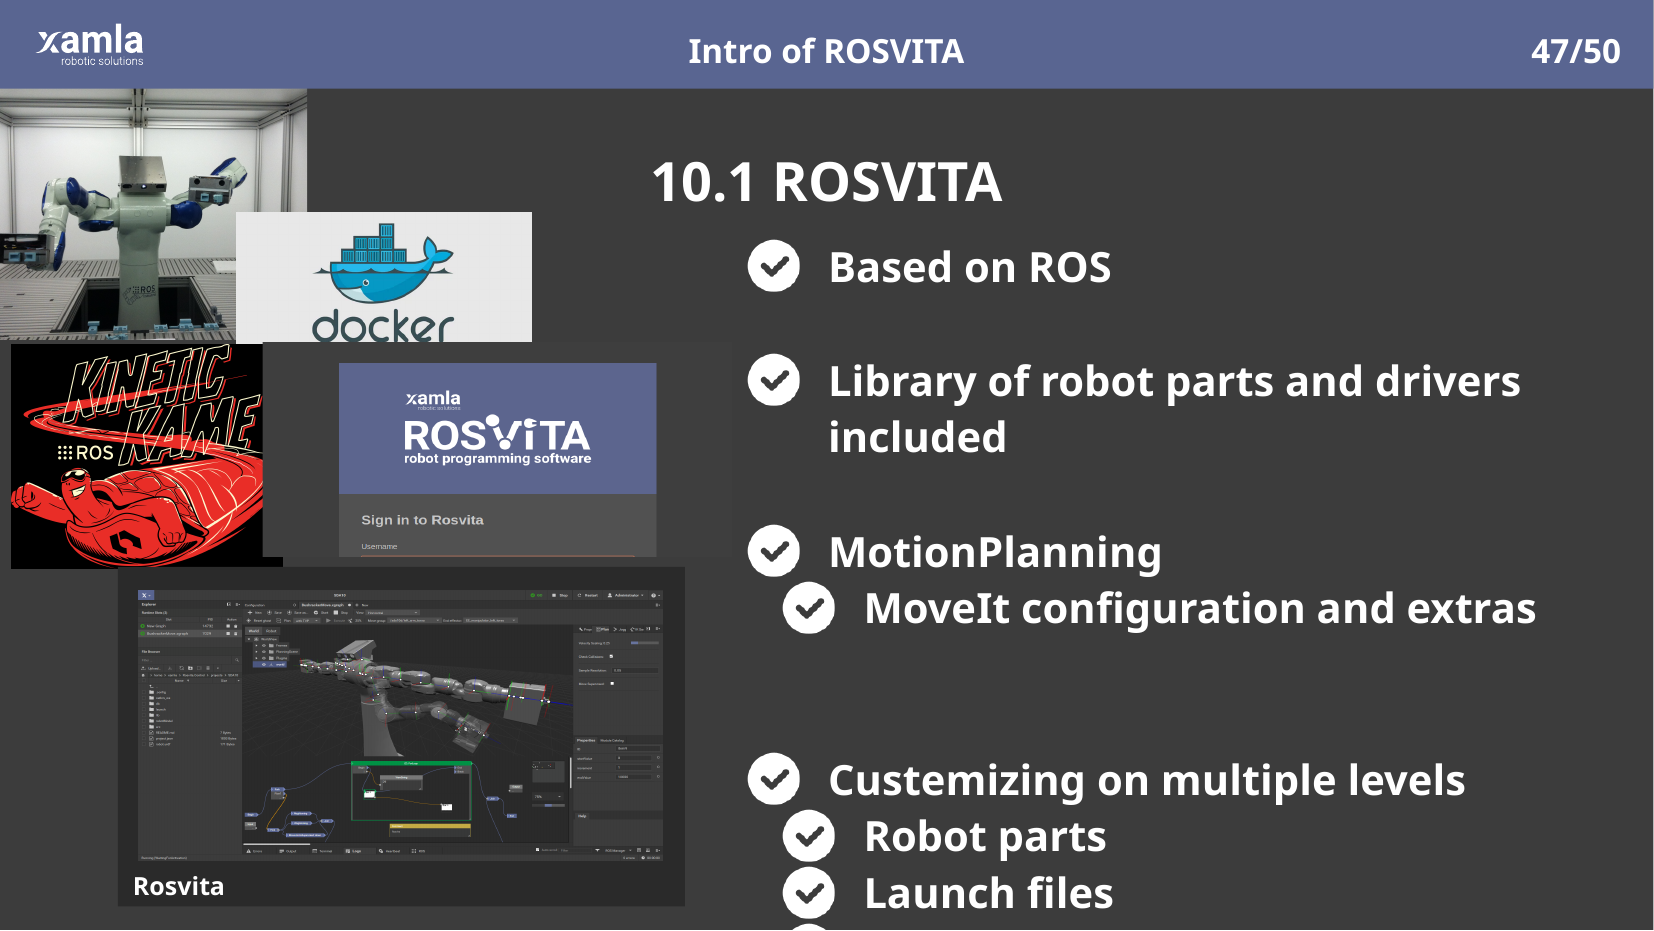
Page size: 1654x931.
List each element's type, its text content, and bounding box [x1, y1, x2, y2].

text_box [0, 0, 1654, 89]
picture [35, 23, 143, 65]
text_box 47/50 [1511, 20, 1636, 80]
picture [0, 89, 733, 569]
text_box Intro of ROSVITA [296, 20, 1357, 80]
text_box 10.1 ROSVITA [188, 135, 1465, 223]
text_box [117, 566, 685, 907]
text_box Based on ROS Library of robot parts and drivers included MotionPlanning MoveIt configuration and extras Custemizing on multiple levels Robot parts Launch files Plugins [732, 229, 1654, 931]
picture [138, 590, 663, 861]
text_box Rosvita [118, 861, 663, 906]
